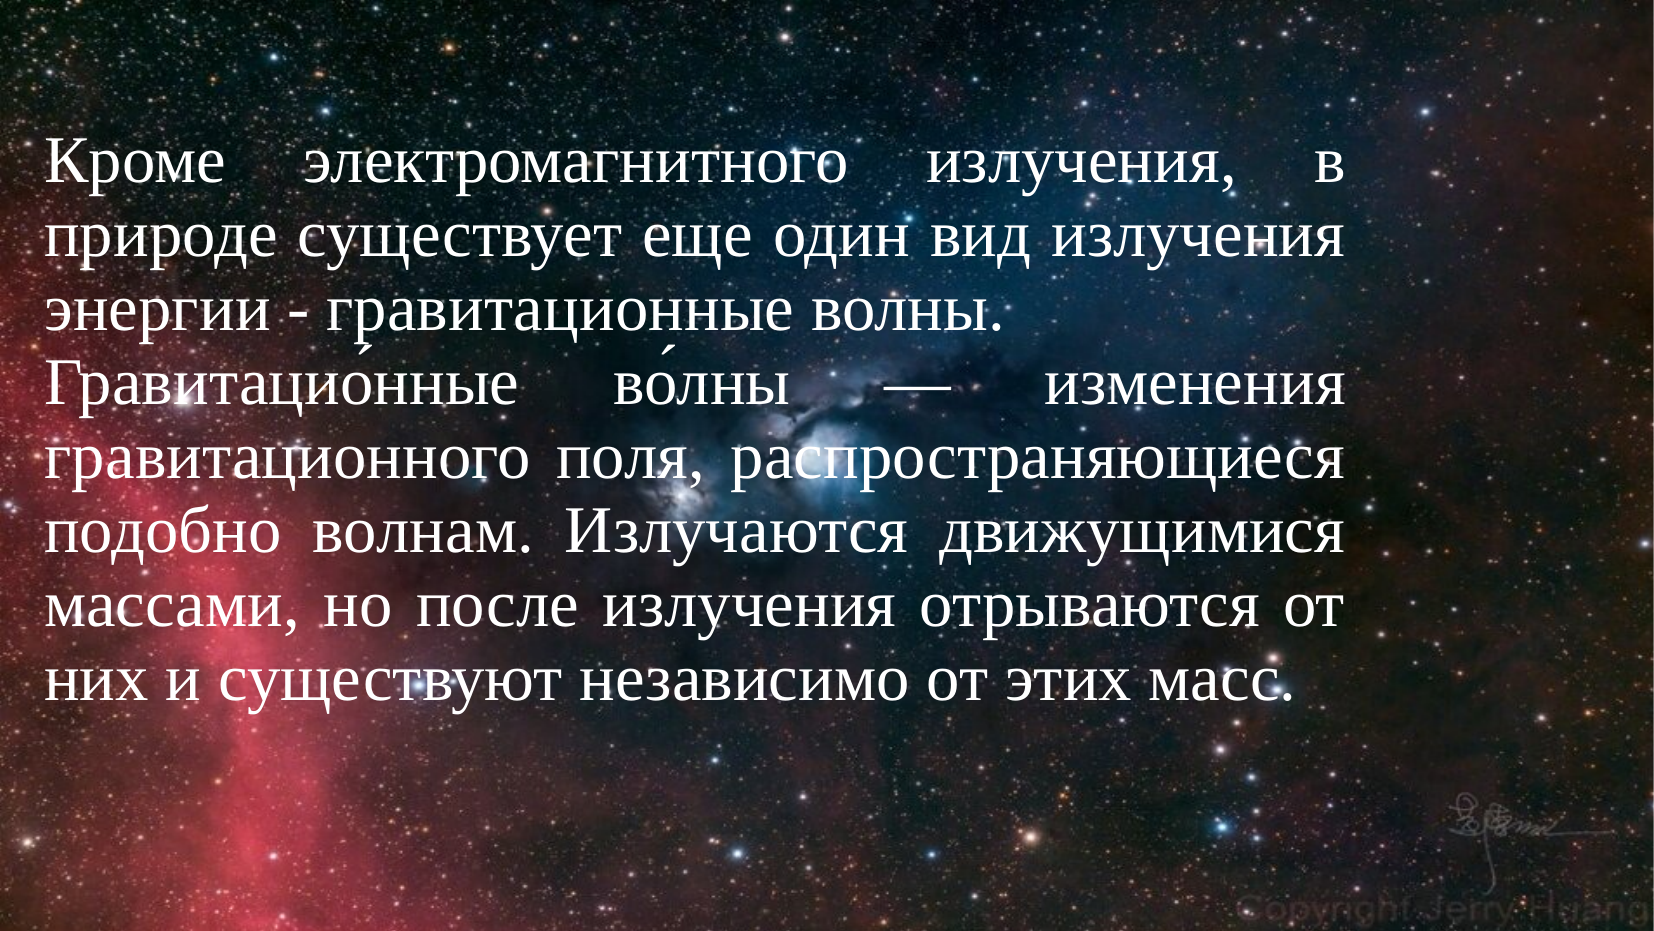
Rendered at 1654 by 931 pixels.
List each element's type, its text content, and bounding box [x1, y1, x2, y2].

text_box Кроме электромагнитного излучения, в природе существует еще один вид излучения энергии - гравитационные волны. Гравитацио́нные во́лны — изменения гравитационного поля, распространяющиеся подобно волнам. Излучаются движущимися массами, но после излучения отрываются от них и существуют независимо от этих масс. [29, 115, 1388, 931]
picture [0, 0, 1654, 931]
